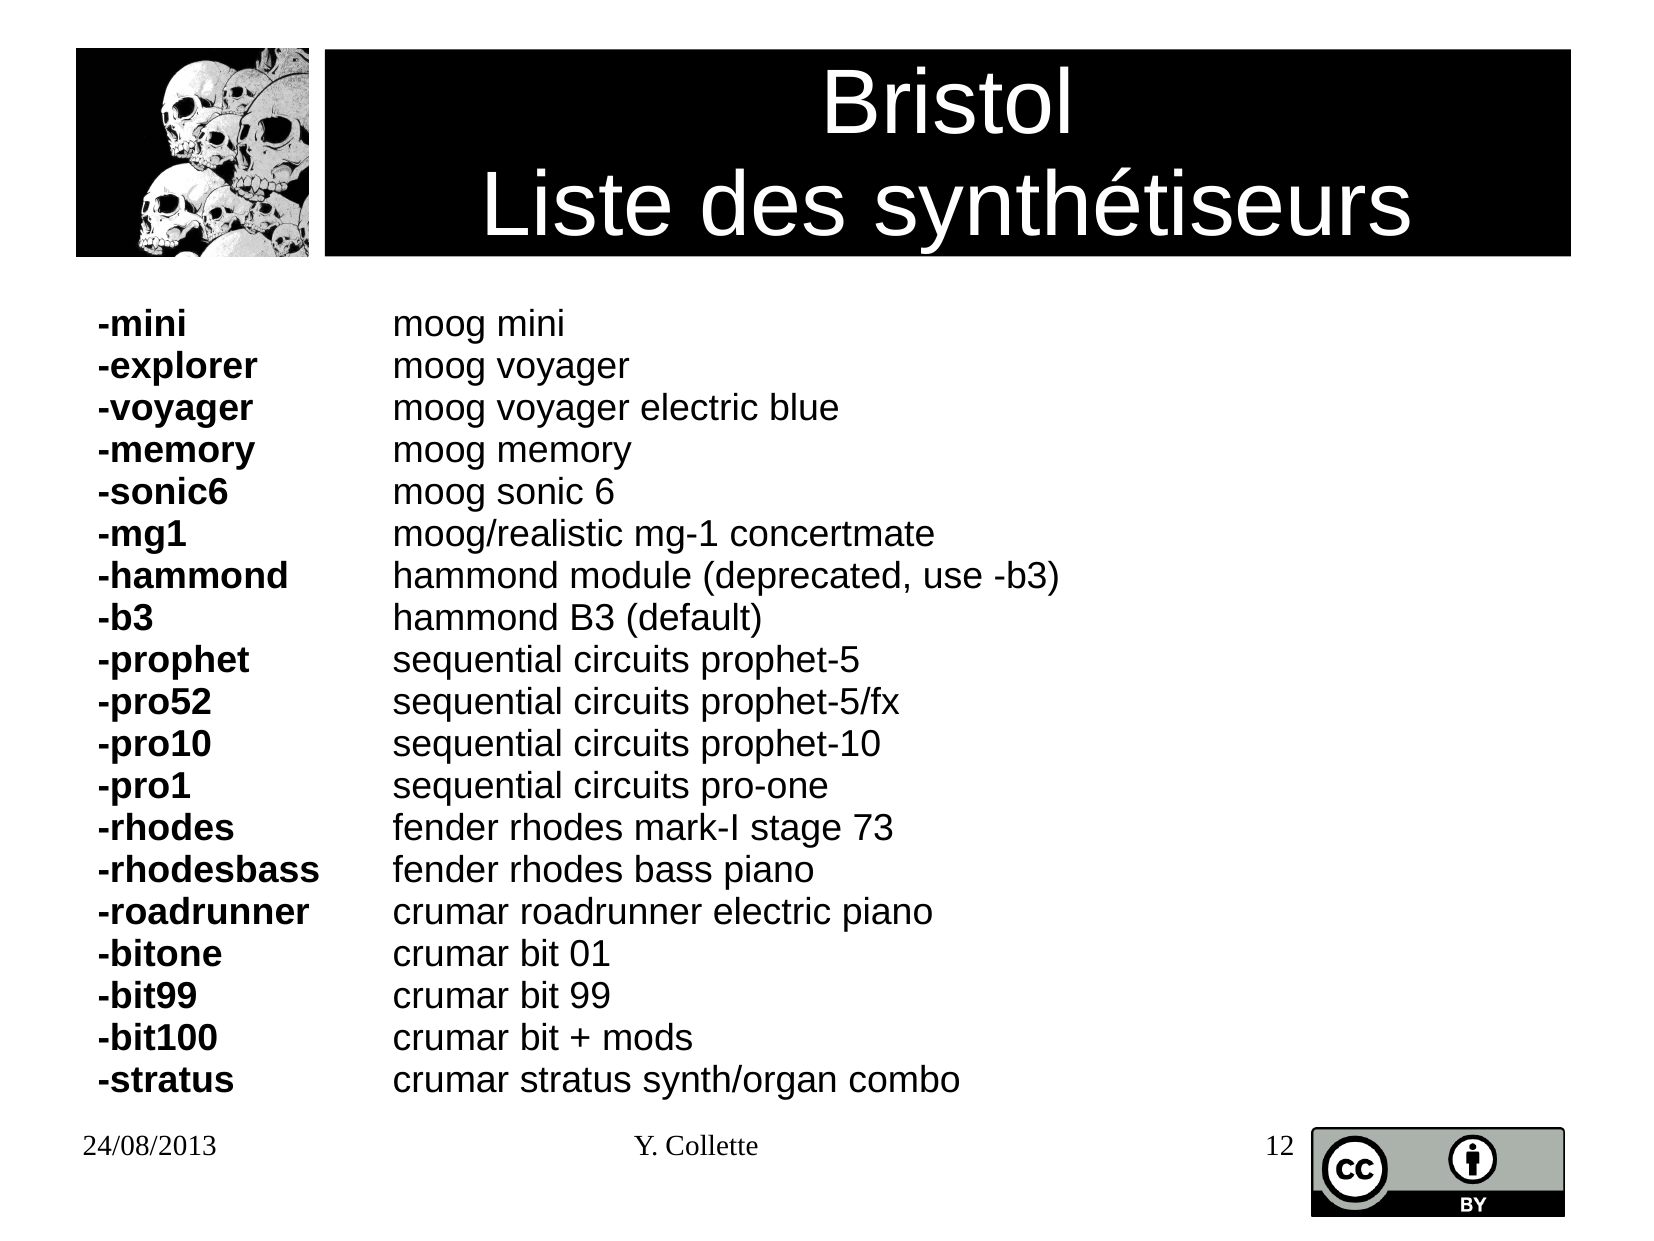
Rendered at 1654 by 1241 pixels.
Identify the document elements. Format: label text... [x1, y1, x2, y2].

picture [1311, 1127, 1565, 1217]
title Bristol Liste des synthétiseurs [324, 49, 1571, 257]
picture [76, 48, 309, 257]
text_box -mini moog mini -explorer moog voyager -voyager moog voyager electric blue -memory moog memory -sonic6 moog sonic 6 -mg1 moog/realistic mg-1 concertmate -hammond hammond module (deprecated, use -b3) -b3 hammond B3 (default) -prophet sequential circuits prophet-5 -pro52 sequential circuits prophet-5/fx -pro10 sequential circuits prophet-10 -pro1 sequential circuits pro-one -rhodes fender rhodes mark-I stage 73 -rhodesbass fender rhodes bass piano -roadrunner crumar roadrunner electric piano -bitone crumar bit 01 -bit99 crumar bit 99 -bit100 crumar bit + mods -stratus crumar stratus synth/organ combo [82, 295, 1571, 1108]
